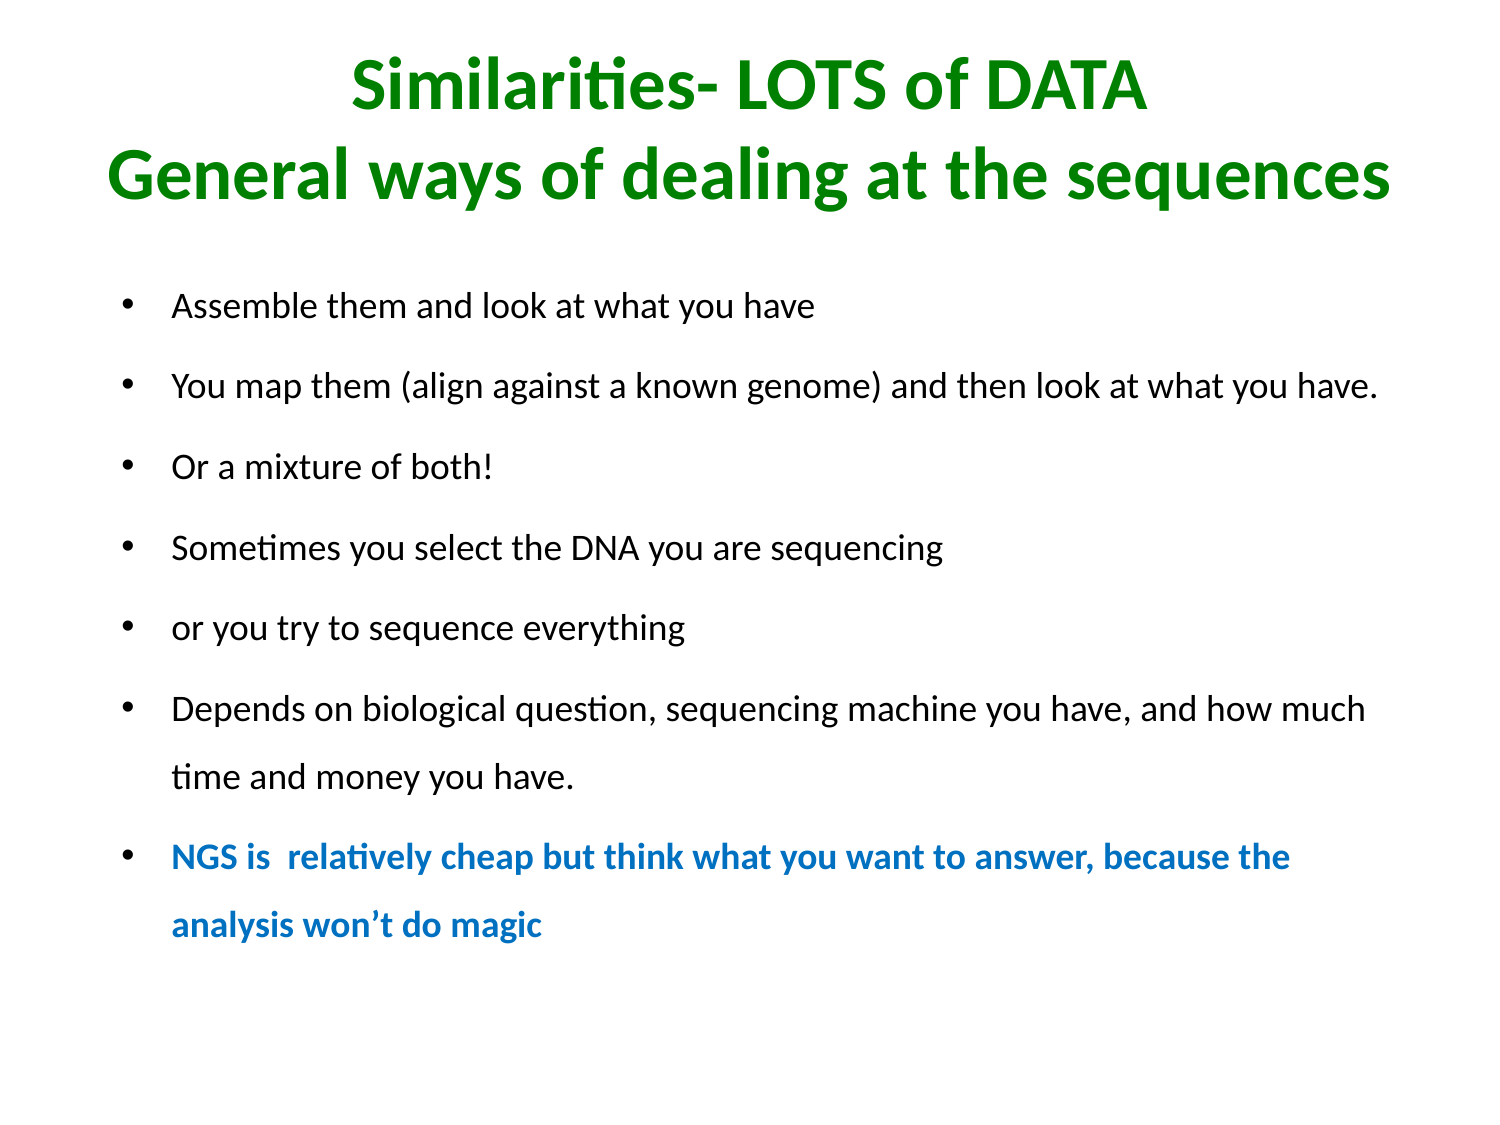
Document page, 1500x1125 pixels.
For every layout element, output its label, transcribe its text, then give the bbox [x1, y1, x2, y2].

text_box Similarities- LOTS of DATA General ways of dealing at the sequences [0, 16, 1500, 232]
text_box Assemble them and look at what you have You map them (align against a known genome) and then look at what you have. Or a mixture of both! Sometimes you select the DNA you are sequencing or you try to sequence everything Depends on biological question, sequencing machine you have, and how much time and money you have. NGS is relatively cheap but think what you want to answer, because the analysis won’t do magic [106, 250, 1426, 1000]
